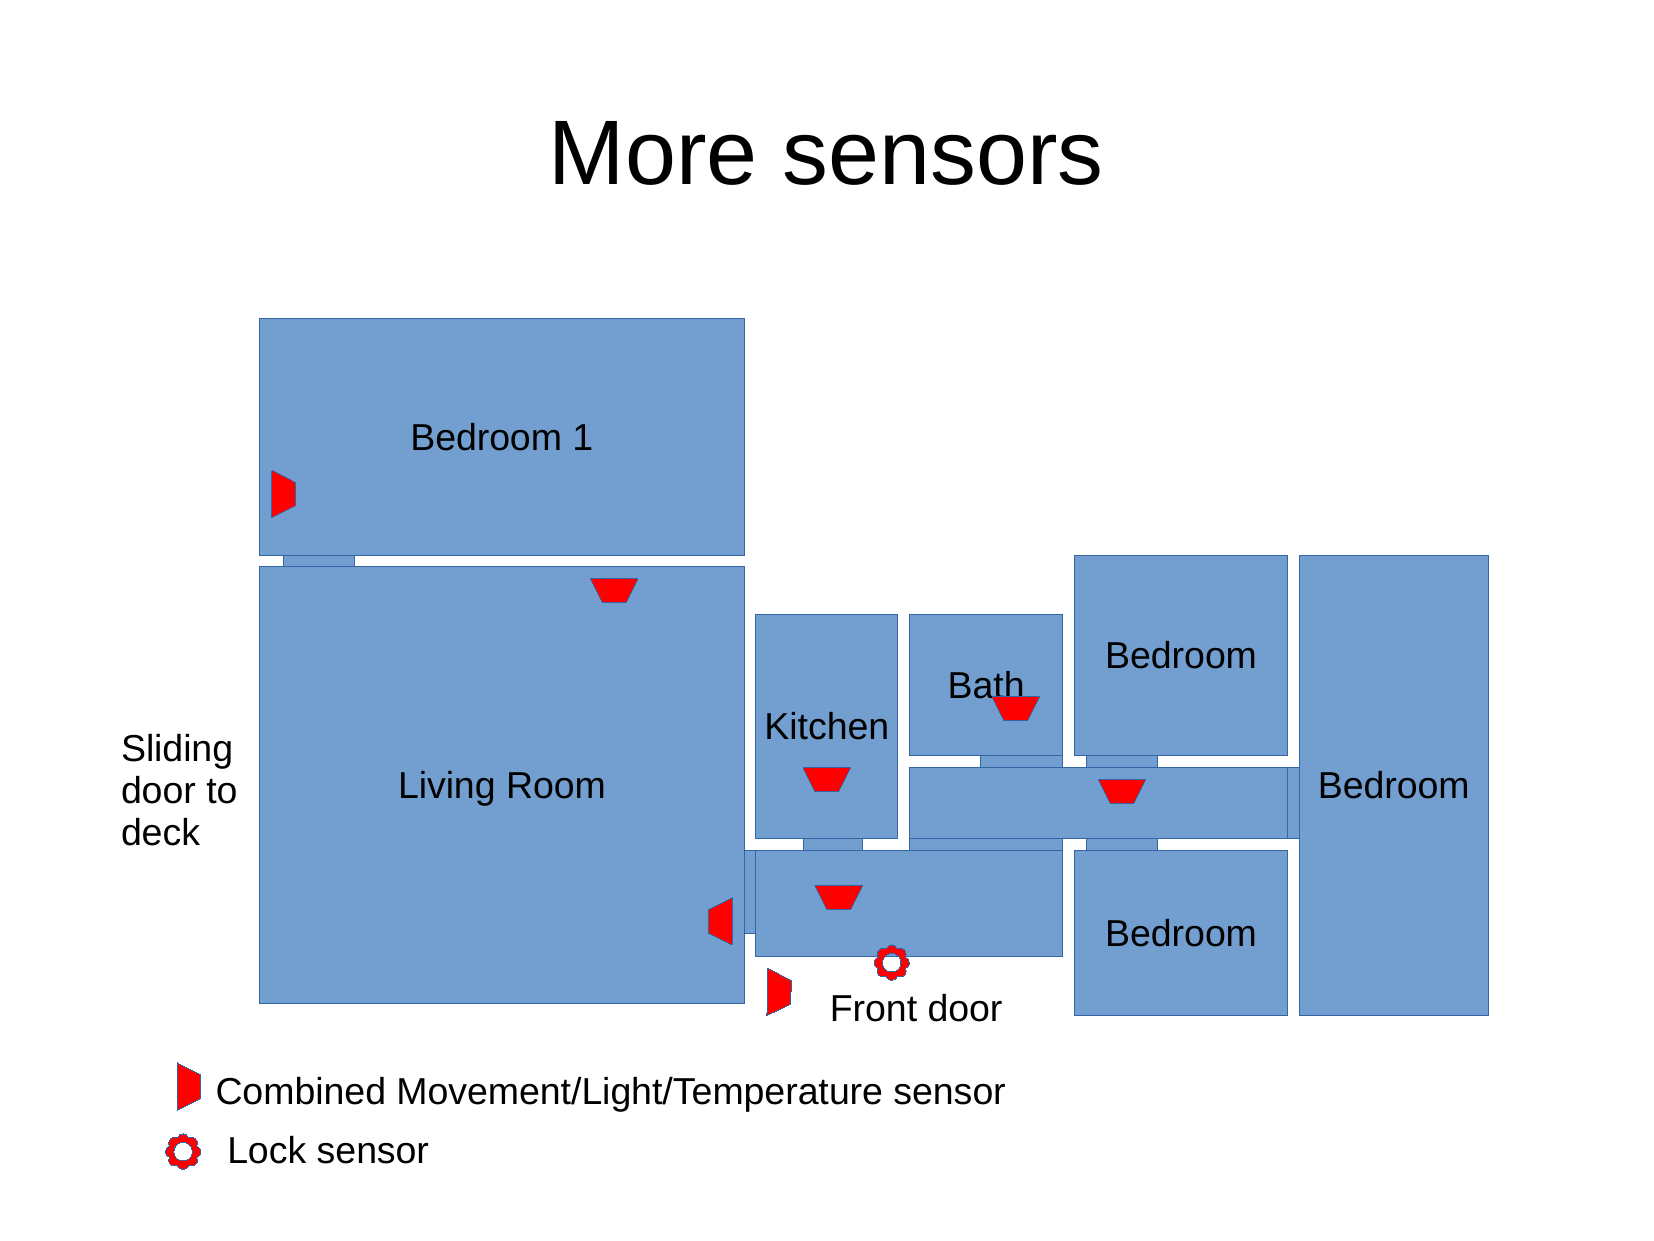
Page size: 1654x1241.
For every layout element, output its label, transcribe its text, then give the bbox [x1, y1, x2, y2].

text_box [708, 897, 733, 945]
text_box [744, 755, 1300, 981]
text_box Bedroom [1074, 850, 1288, 1016]
text_box [165, 1133, 201, 1170]
text_box [590, 578, 638, 603]
title More sensors [82, 49, 1571, 257]
text_box Sliding door to deck [106, 720, 260, 862]
text_box Living Room [259, 566, 745, 1004]
text_box [766, 968, 792, 1016]
text_box Bedroom [1299, 555, 1489, 1016]
text_box Kitchen [755, 614, 898, 839]
text_box Bedroom [1074, 555, 1288, 756]
text_box [803, 767, 851, 792]
text_box Bath [909, 614, 1063, 756]
text_box [271, 470, 296, 518]
text_box [283, 555, 355, 567]
text_box [992, 696, 1040, 721]
text_box [177, 1062, 200, 1111]
text_box Lock sensor [212, 1122, 603, 1179]
text_box Bedroom 1 [259, 318, 745, 556]
text_box Combined Movement/Light/Temperature sensor [200, 1062, 1123, 1162]
text_box Front door [814, 980, 1028, 1062]
